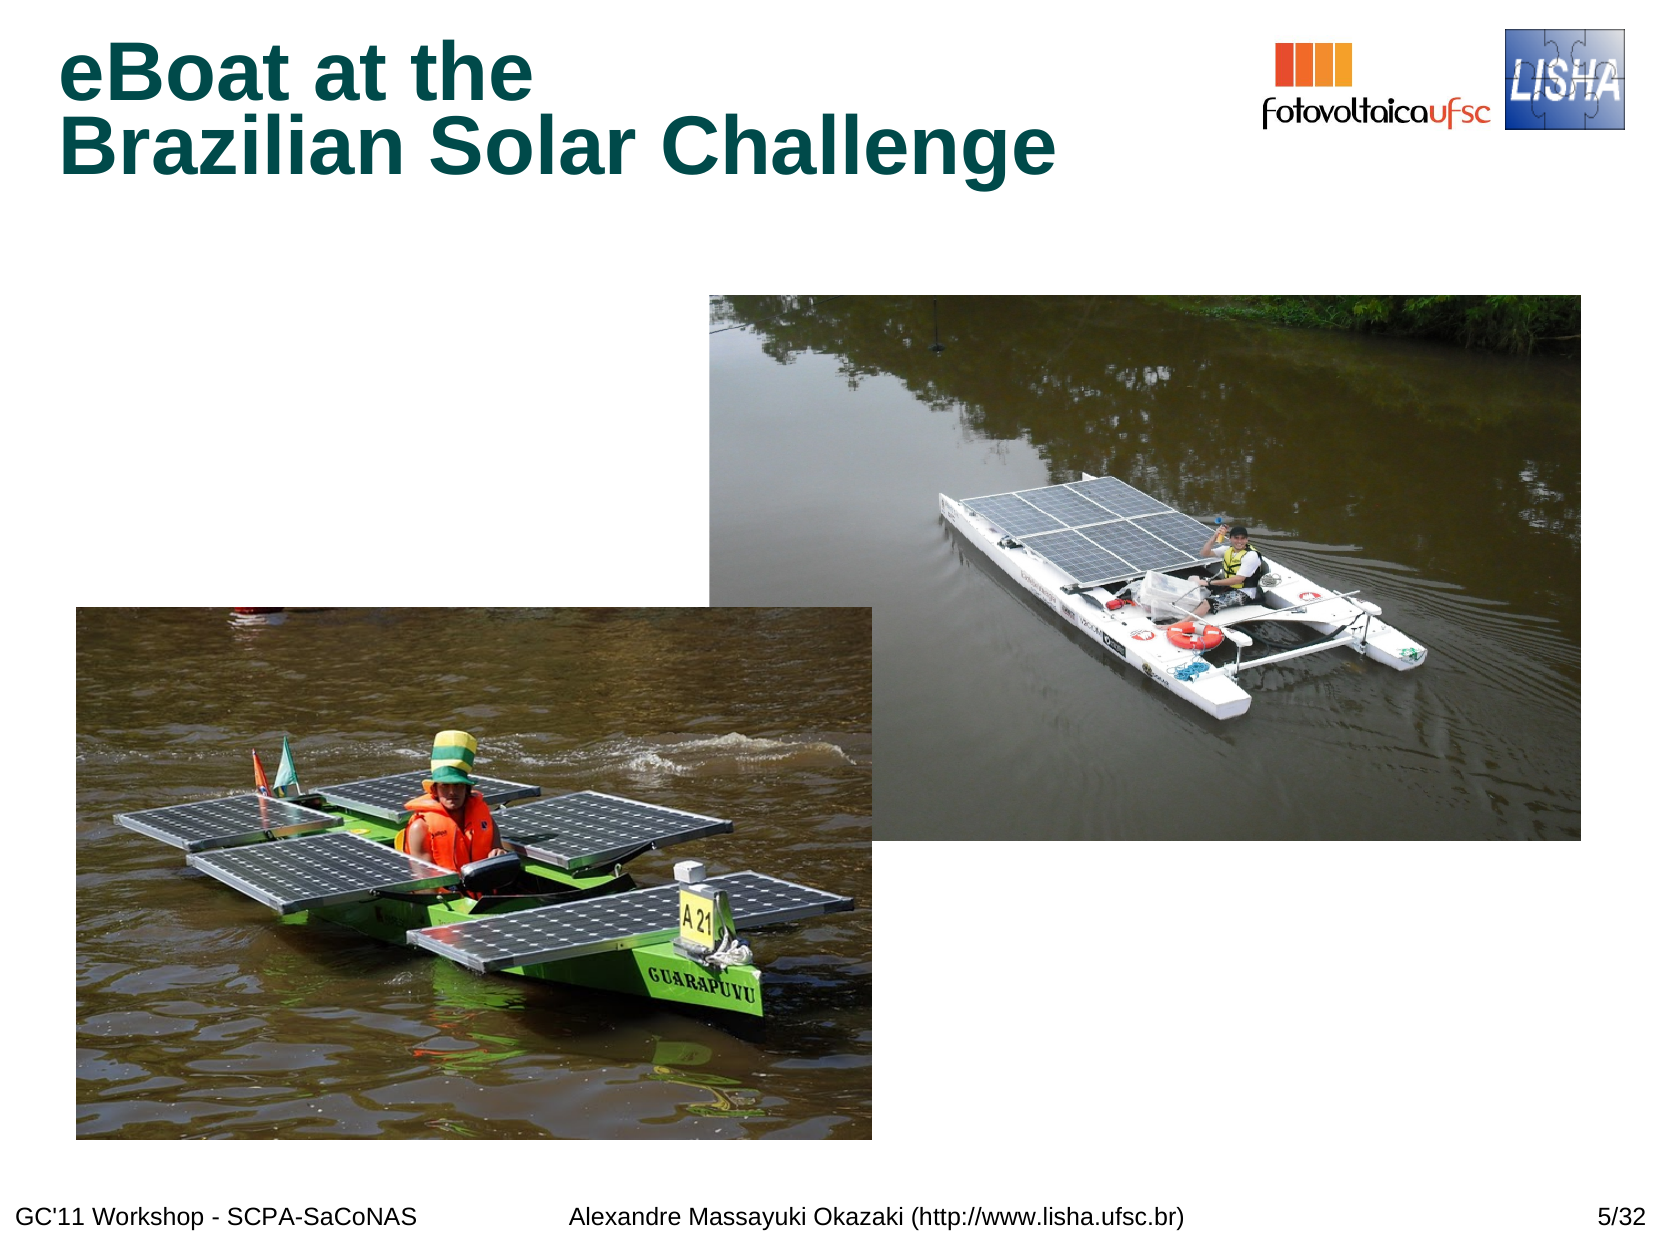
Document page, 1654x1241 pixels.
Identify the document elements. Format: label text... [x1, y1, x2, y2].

picture [76, 295, 1581, 1140]
title eBoat at the Brazilian Solar Challenge [58, 11, 1595, 219]
picture [1257, 35, 1495, 135]
picture [1595, 29, 1625, 130]
